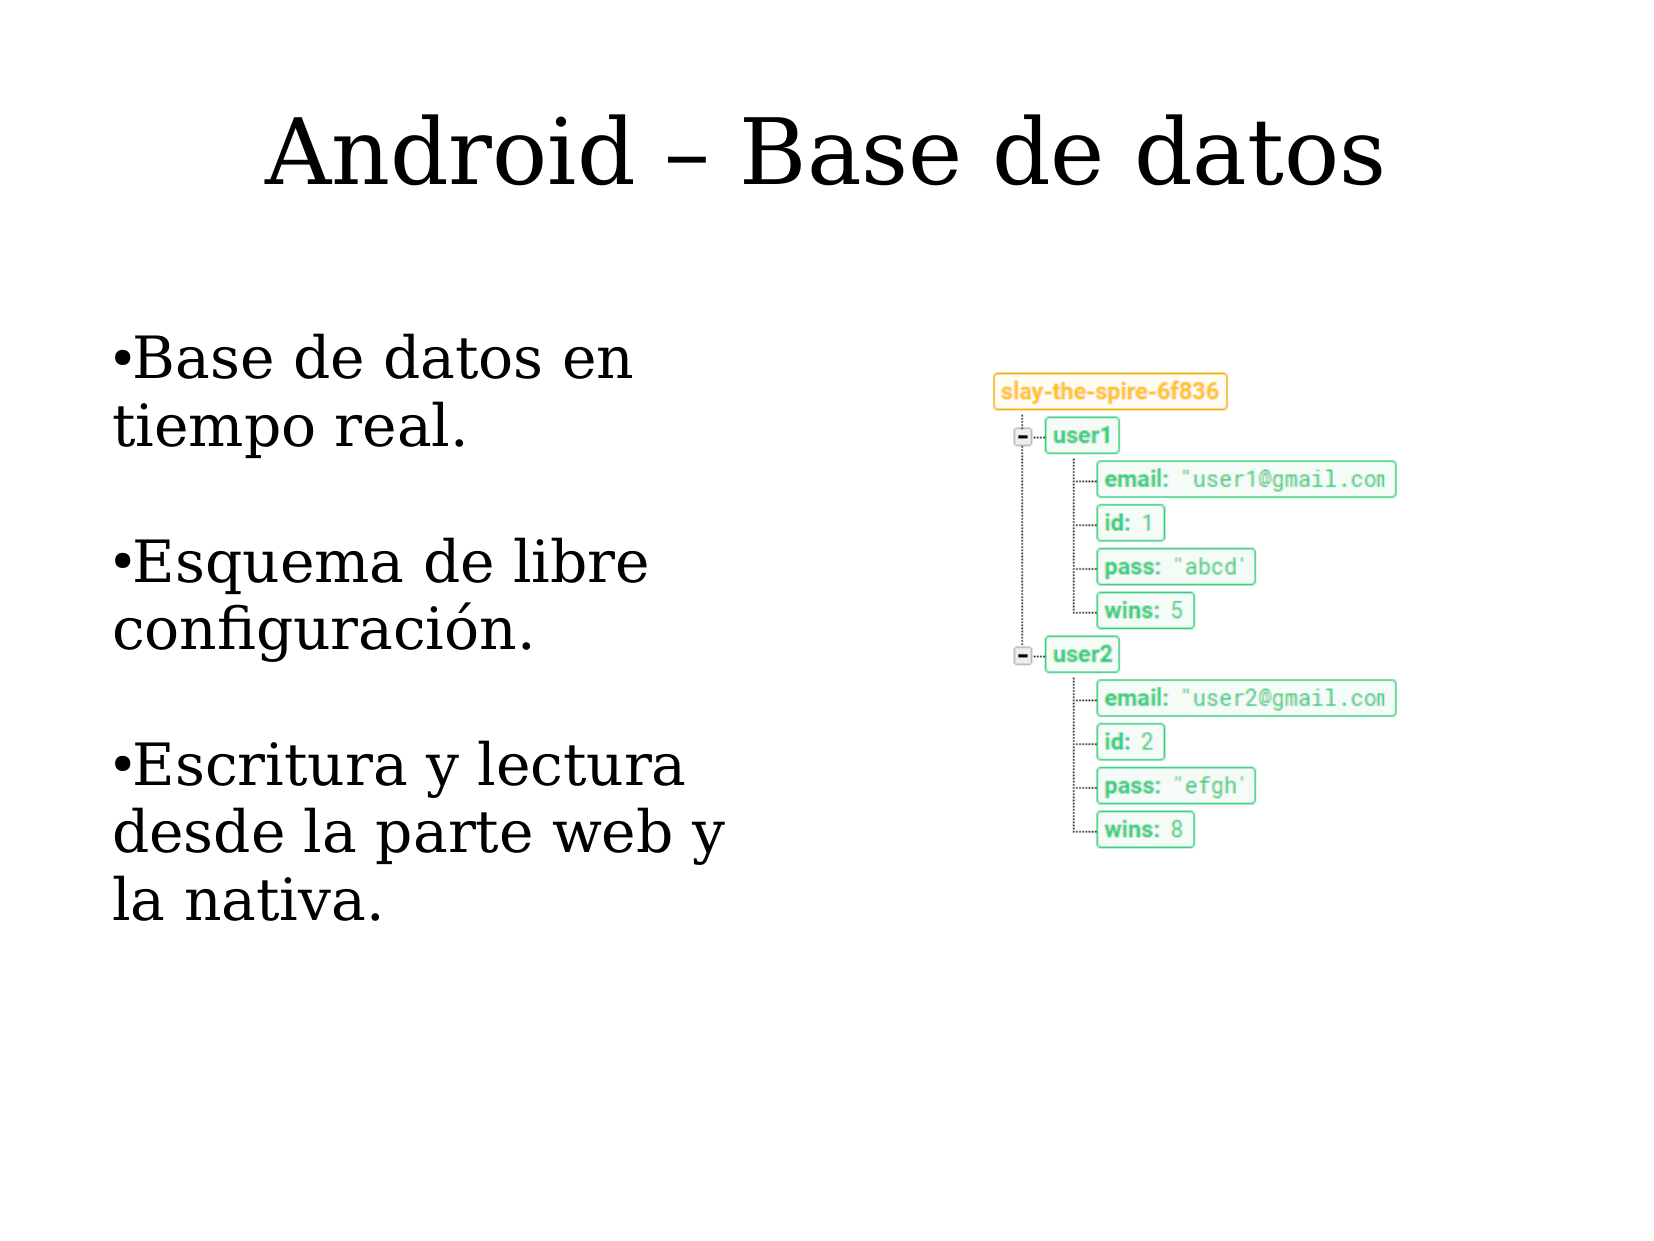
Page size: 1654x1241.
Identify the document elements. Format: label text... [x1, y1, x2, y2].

picture [956, 337, 1447, 886]
subtitle Base de datos en tiempo real. Esquema de libre configuración. Escritura y lectura desde la parte web y la nativa. [112, 324, 798, 951]
title Android – Base de datos [82, 49, 1571, 257]
